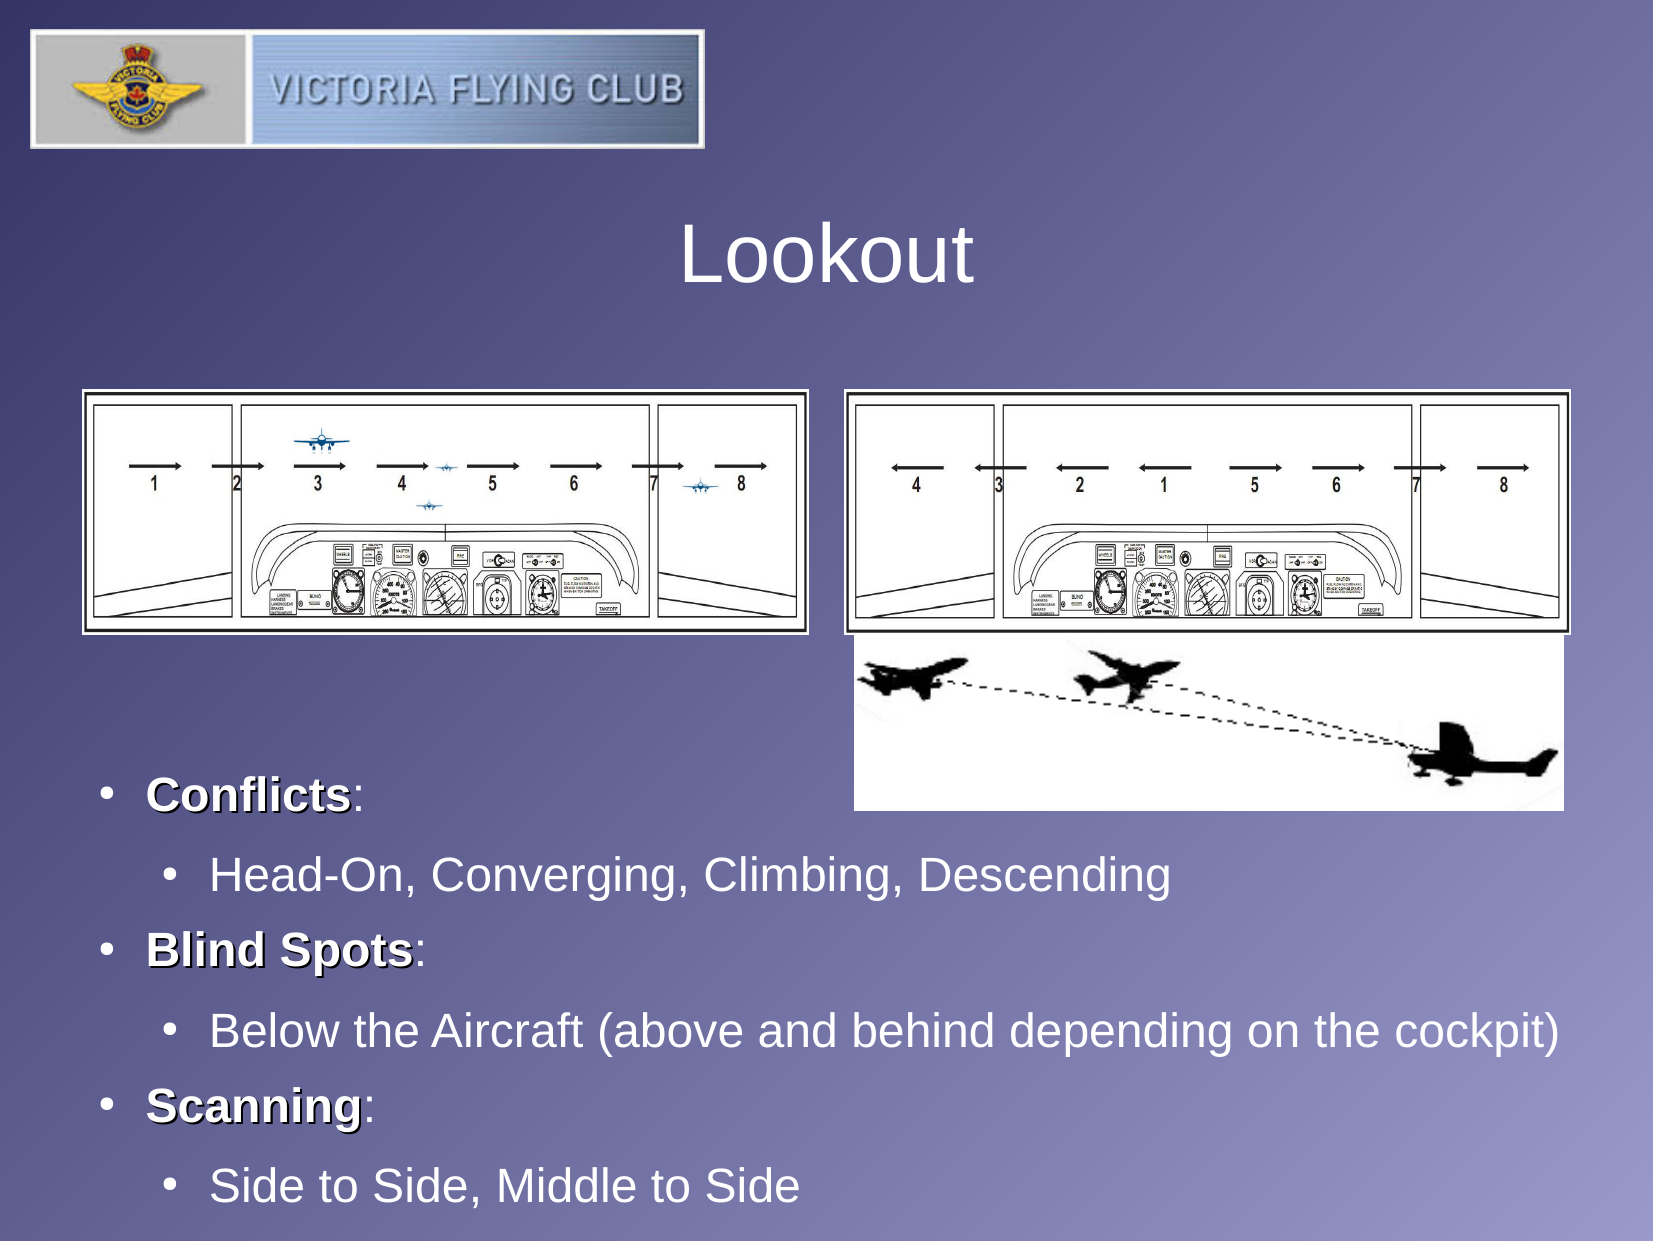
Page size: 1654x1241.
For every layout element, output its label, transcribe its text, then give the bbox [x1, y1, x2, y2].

title Lookout [82, 149, 1571, 358]
picture [82, 389, 809, 635]
picture [30, 29, 705, 149]
picture [844, 389, 1571, 811]
list Conflicts: Head-On, Converging, Climbing, Descending Blind Spots: Below the Aircraft (above and behind depending on the cockpit) Scanning: Side to Side, Middle to Side [82, 767, 1571, 1217]
